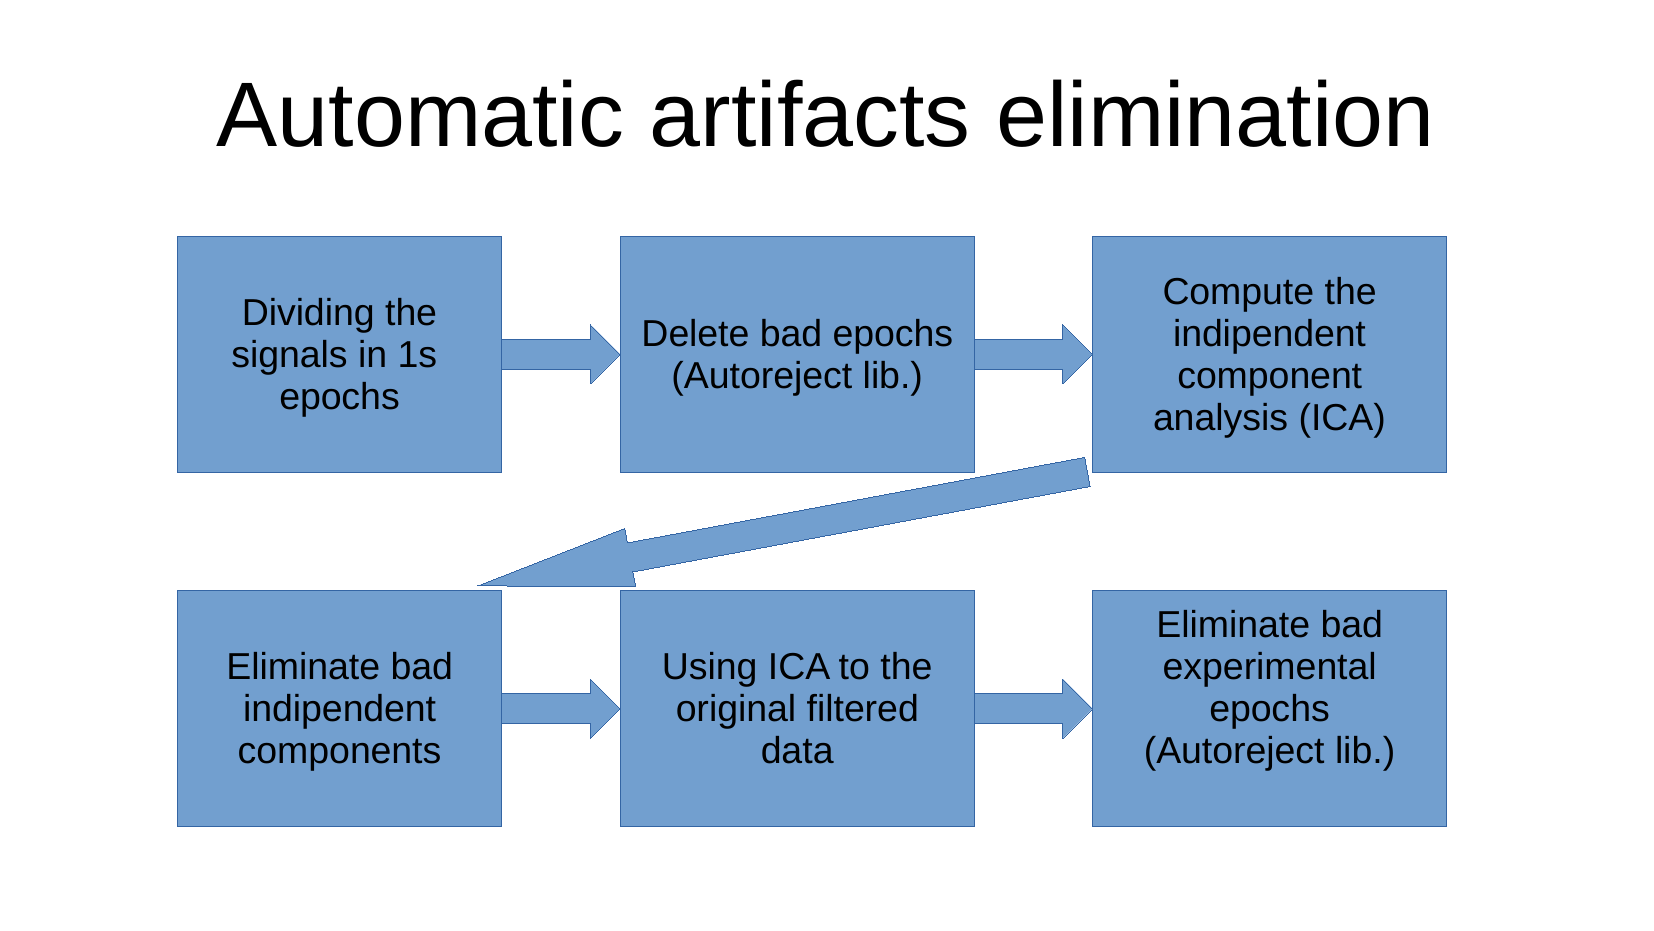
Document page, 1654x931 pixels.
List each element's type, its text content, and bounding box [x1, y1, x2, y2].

text_box [974, 679, 1093, 739]
text_box Eliminate bad indipendent components [177, 590, 502, 827]
text_box Dividing the signals in 1s epochs [177, 236, 502, 473]
text_box [501, 324, 621, 384]
text_box [501, 679, 621, 739]
title Automatic artifacts elimination [82, 37, 1571, 193]
text_box [477, 457, 1091, 587]
text_box [974, 324, 1093, 384]
text_box Eliminate bad experimental epochs (Autoreject lib.) [1092, 590, 1447, 827]
text_box Compute the indipendent component analysis (ICA) [1092, 236, 1447, 473]
text_box Delete bad epochs (Autoreject lib.) [620, 236, 975, 473]
text_box Using ICA to the original filtered data [620, 590, 975, 827]
